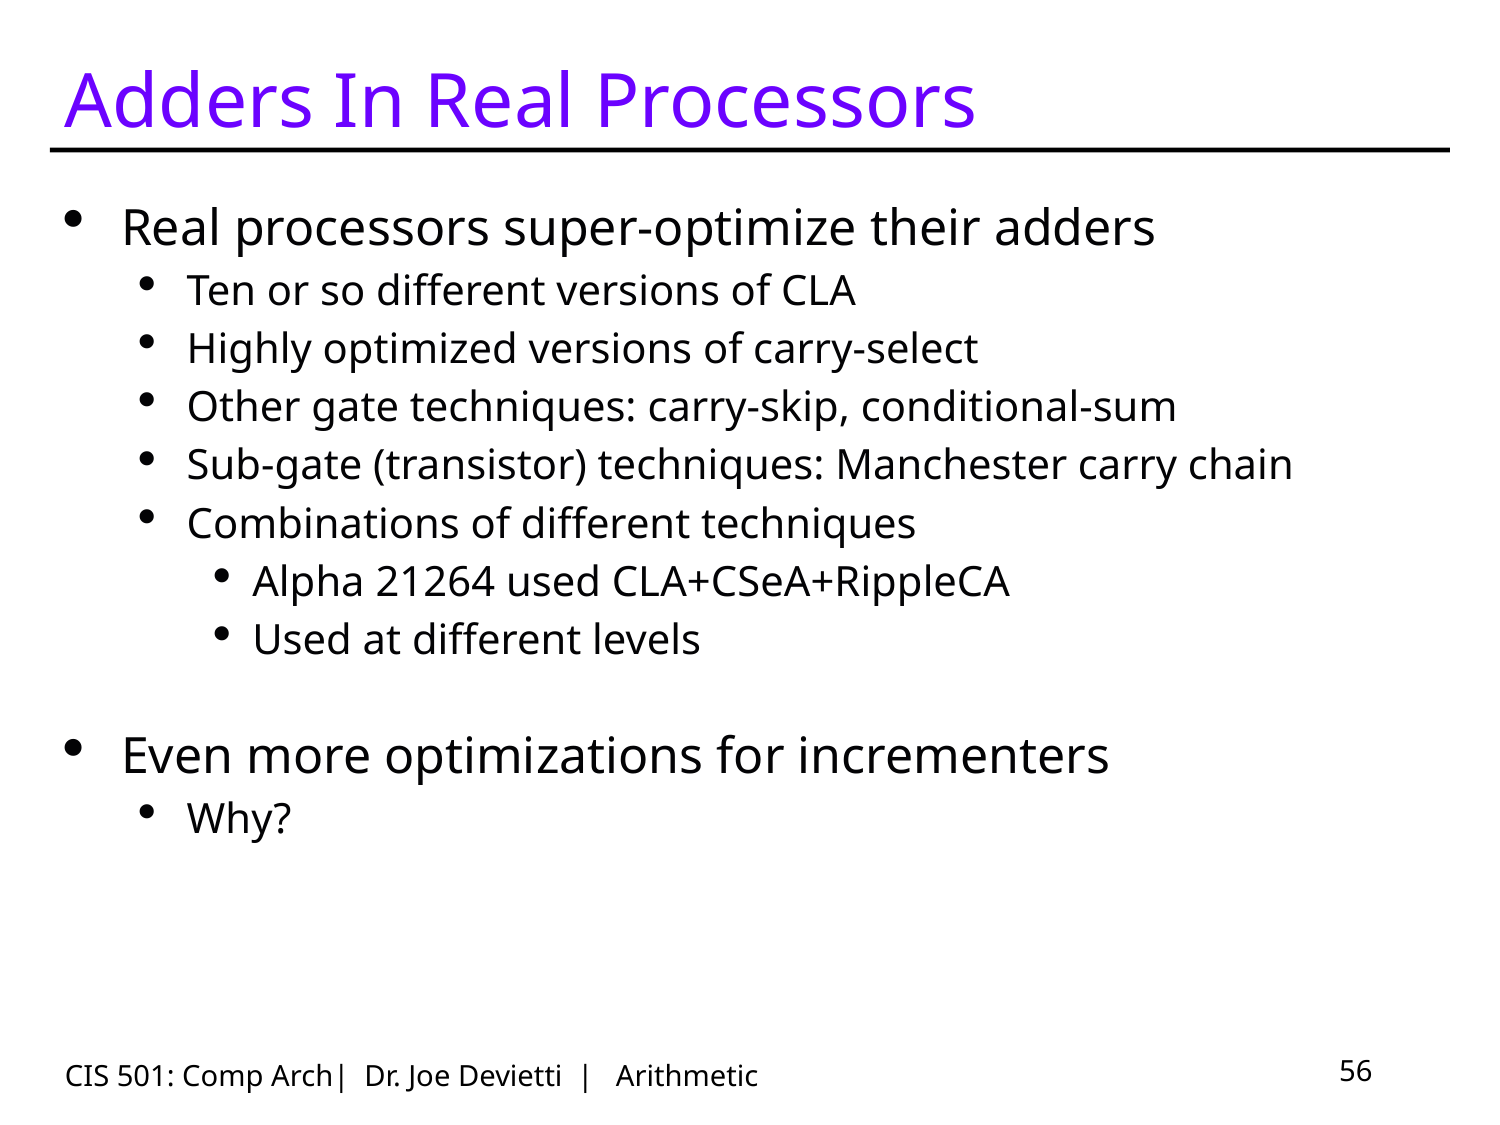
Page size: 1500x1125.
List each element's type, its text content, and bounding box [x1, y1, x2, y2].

text_box <number> [1074, 1049, 1388, 1100]
text_box Adders In Real Processors [49, 37, 1363, 150]
text_box Real processors super-optimize their adders Ten or so different versions of CLA Highly optimized versions of carry-select Other gate techniques: carry-skip, conditional-sum Sub-gate (transistor) techniques: Manchester carry chain Combinations of different techniques Alpha 21264 used CLA+CSeA+RippleCA Used at different levels Even more optimizations for incrementers Why? [49, 187, 1450, 1025]
text_box CIS 501: Comp Arch| Dr. Joe Devietti | Arithmetic [49, 1049, 988, 1100]
